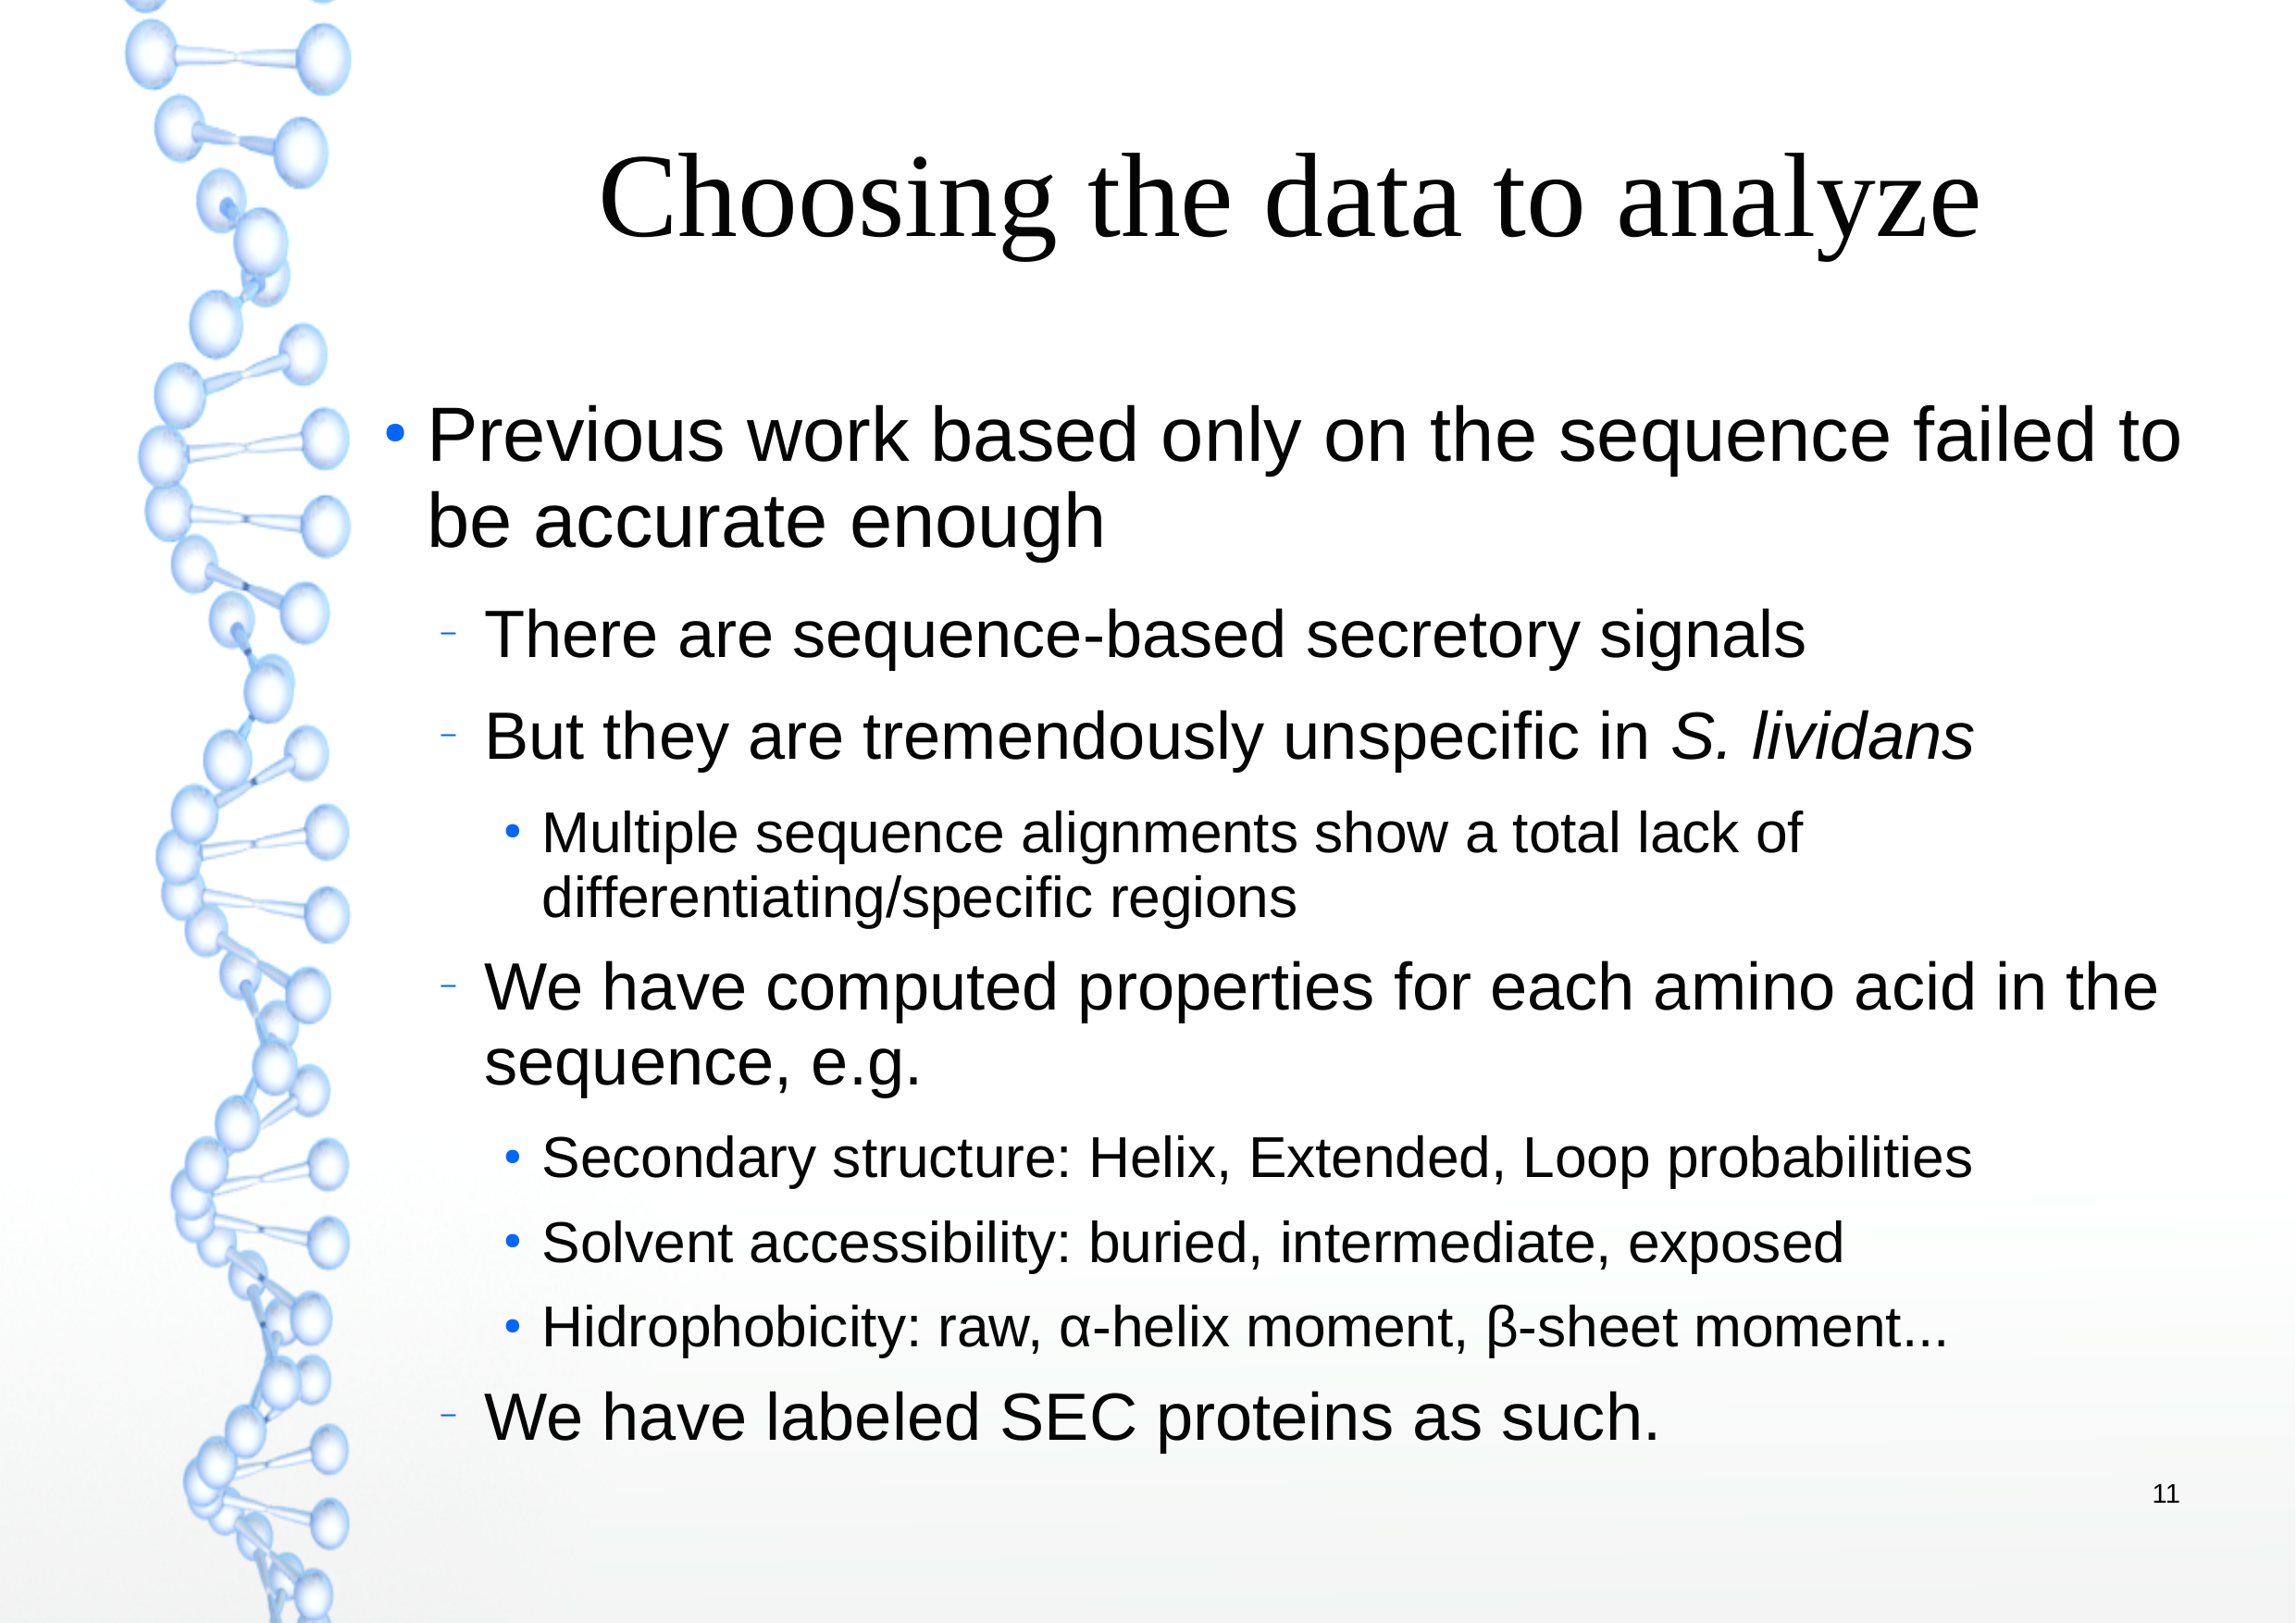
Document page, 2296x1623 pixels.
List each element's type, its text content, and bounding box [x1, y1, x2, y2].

list Previous work based only on the sequence failed to be accurate enough There are sequence-based secretory signals But they are tremendously unspecific in S. lividans Multiple sequence alignments show a total lack of differentiating/specific regions We have computed properties for each amino acid in the sequence, e.g. Secondary structure: Helix, Extended, Loop probabilities Solvent accessibility: buried, intermediate, exposed Hidrophobicity: raw, α-helix moment, β-sheet moment... We have labeled SEC proteins as such. [368, 391, 2214, 1458]
picture [0, 0, 2296, 1623]
title Choosing the data to analyze [368, 61, 2214, 330]
